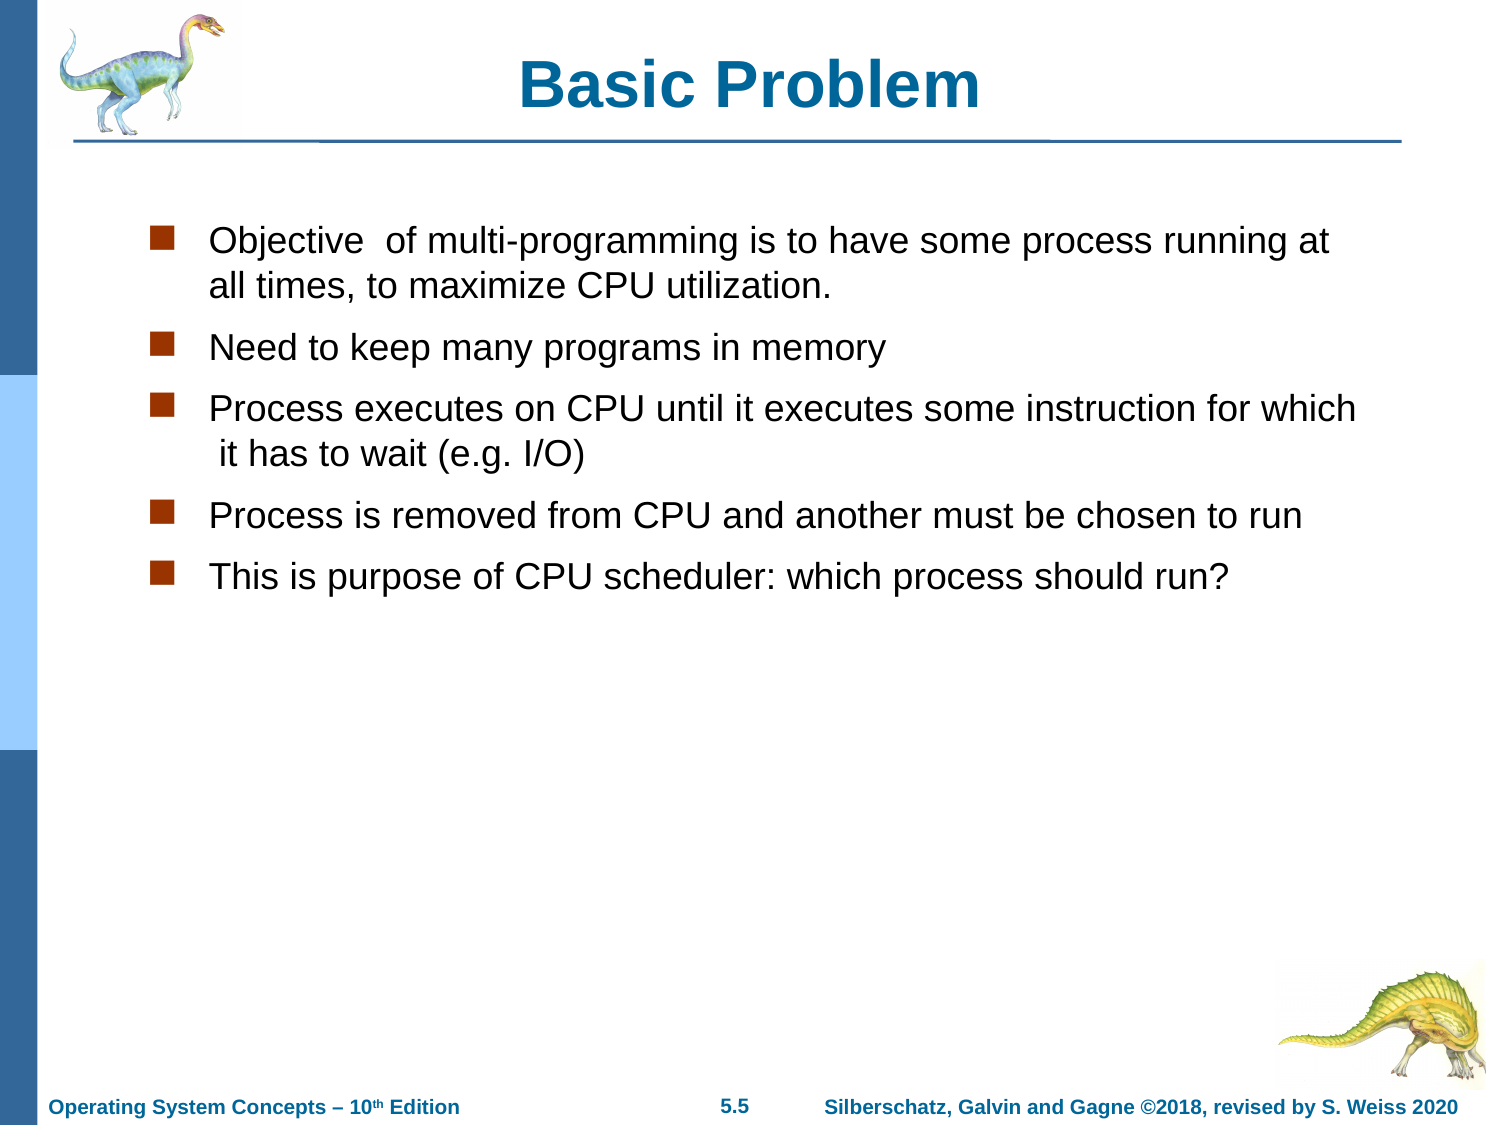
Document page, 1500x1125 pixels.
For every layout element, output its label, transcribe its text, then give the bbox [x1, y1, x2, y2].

text_box Objective of multi-programming is to have some process running at all times, to maximize CPU utilization. Need to keep many programs in memory Process executes on CPU until it executes some instruction for which it has to wait (e.g. I/O) Process is removed from CPU and another must be chosen to run This is purpose of CPU scheduler: which process should run? [137, 209, 1381, 946]
text_box Basic Problem [75, 33, 1426, 129]
picture [1275, 959, 1486, 1090]
picture [46, 0, 243, 149]
picture [1141, 1099, 1149, 1104]
